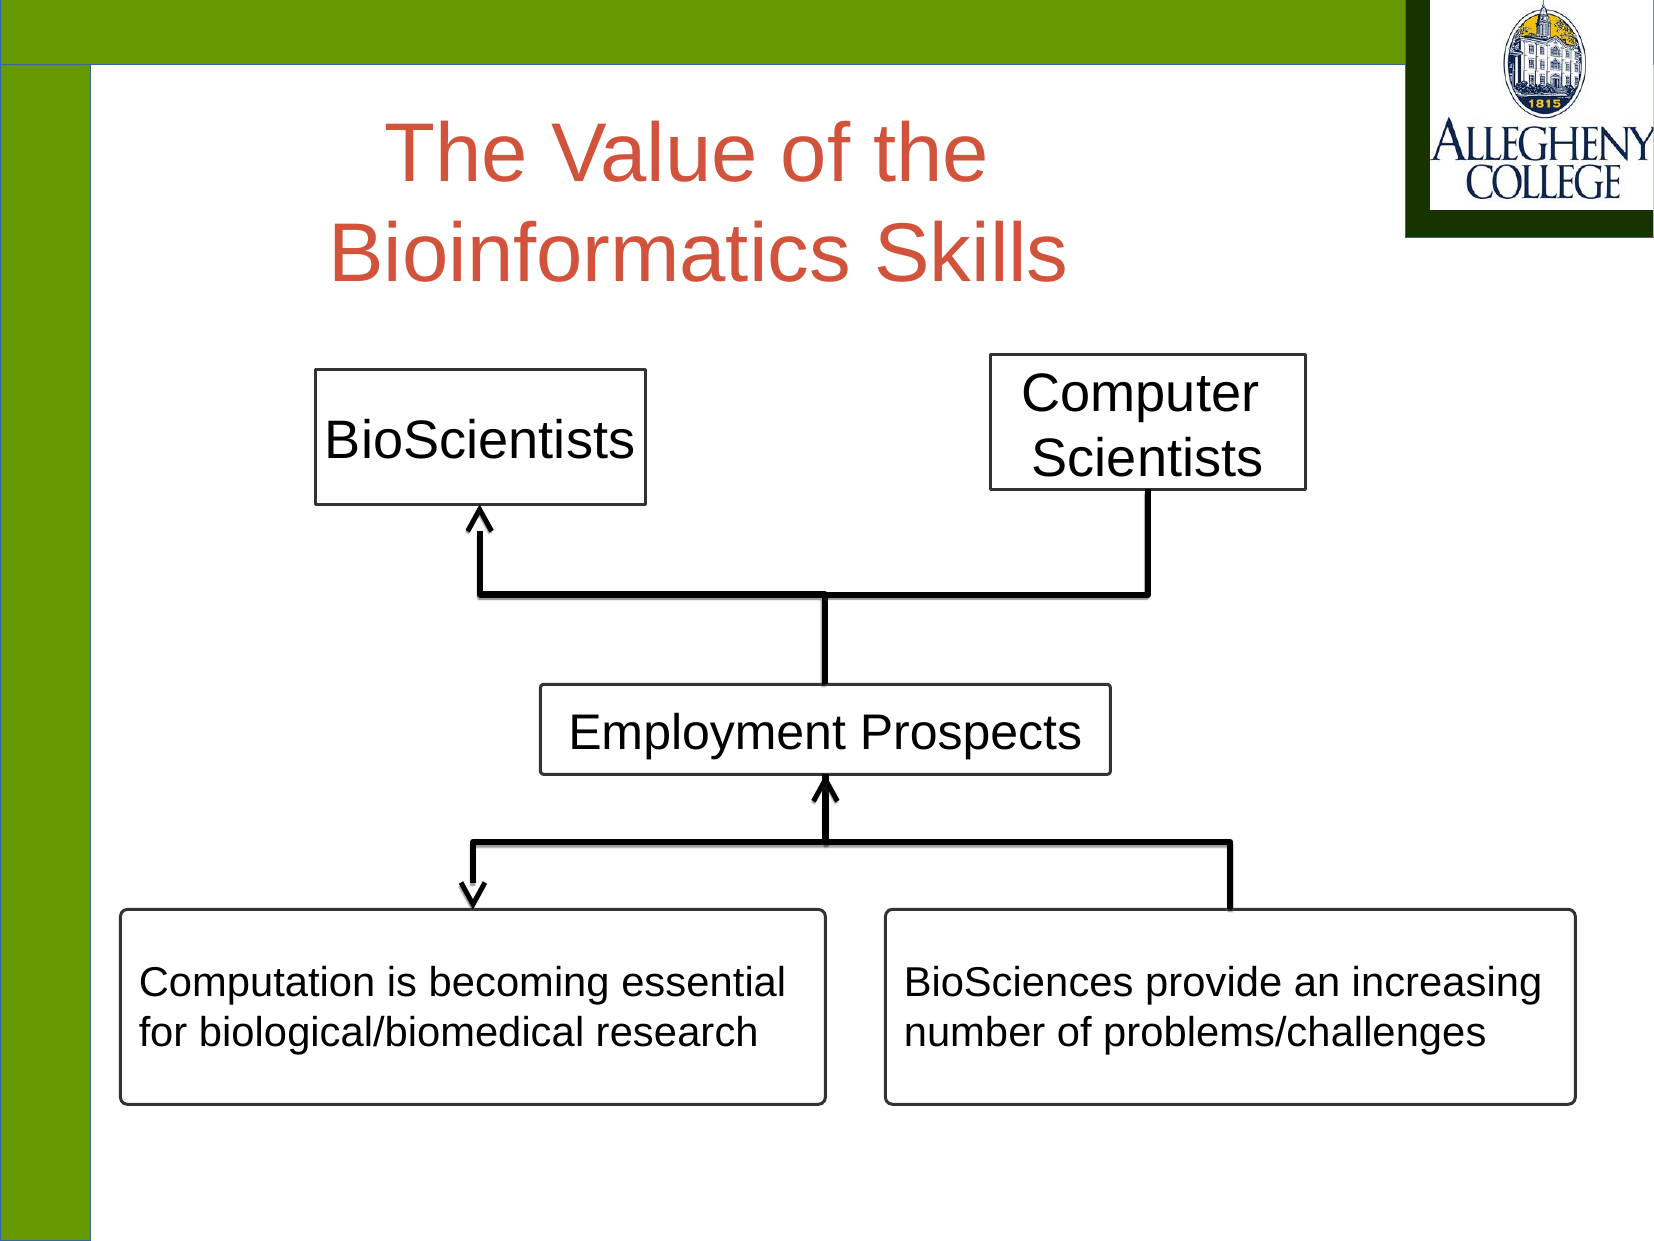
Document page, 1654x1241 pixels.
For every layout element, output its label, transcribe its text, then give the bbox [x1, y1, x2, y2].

text_box BioScientists [315, 369, 646, 505]
text_box Employment Prospects [540, 684, 1111, 775]
text_box [0, 0, 1654, 1241]
text_box Computation is becoming essential for biological/biomedical research [120, 909, 826, 1105]
text_box BioSciences provide an increasing number of problems/challenges [885, 909, 1576, 1105]
picture [1430, 0, 1654, 210]
text_box The Value of the Bioinformatics Skills [256, 95, 1142, 302]
text_box Computer Scientists [990, 354, 1306, 490]
